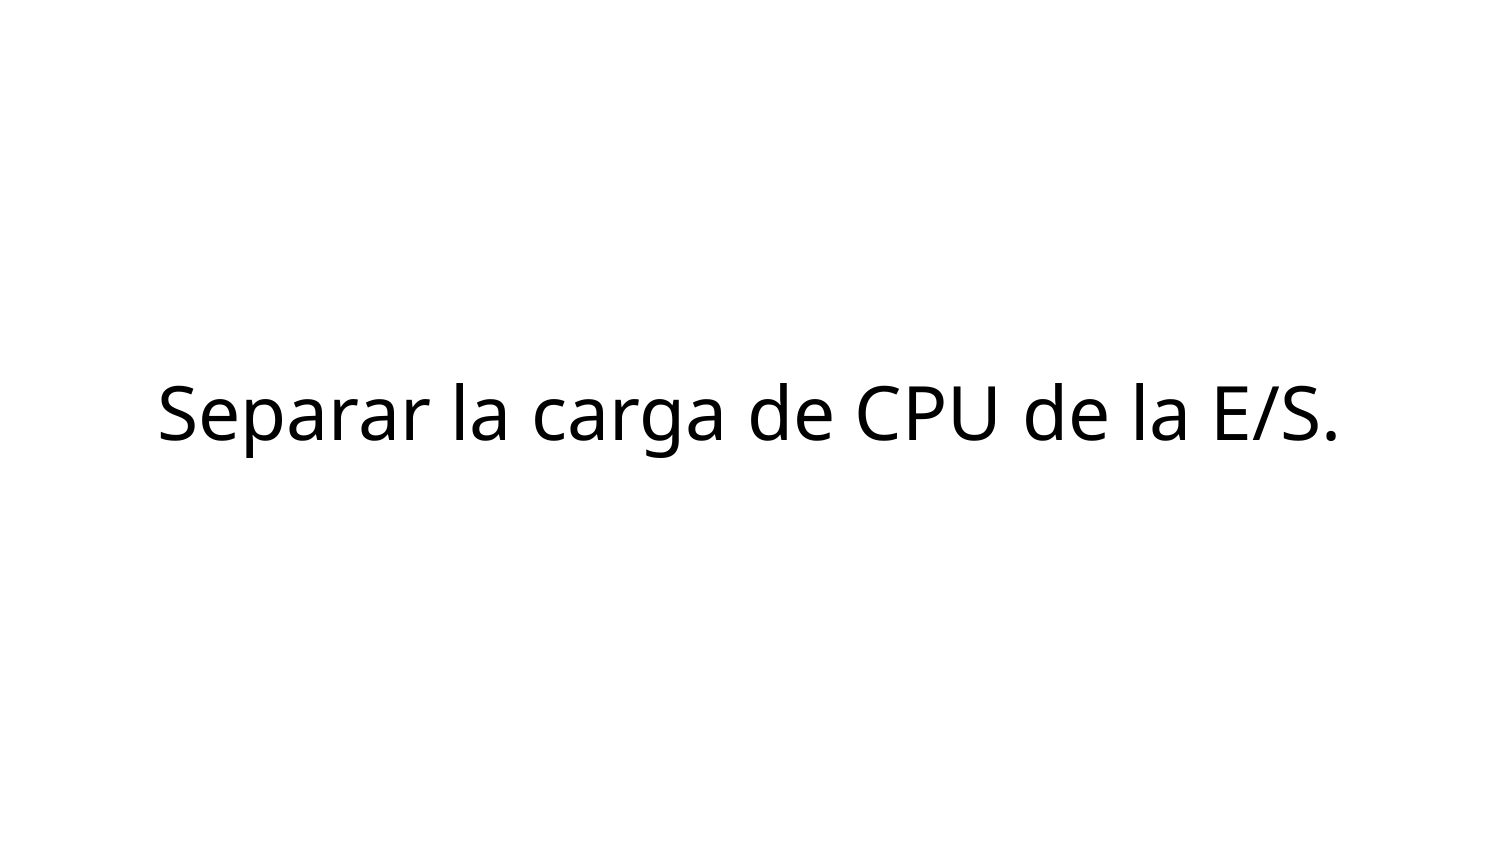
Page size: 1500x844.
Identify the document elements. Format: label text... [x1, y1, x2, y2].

title Separar la carga de CPU de la E/S. [51, 293, 1449, 528]
